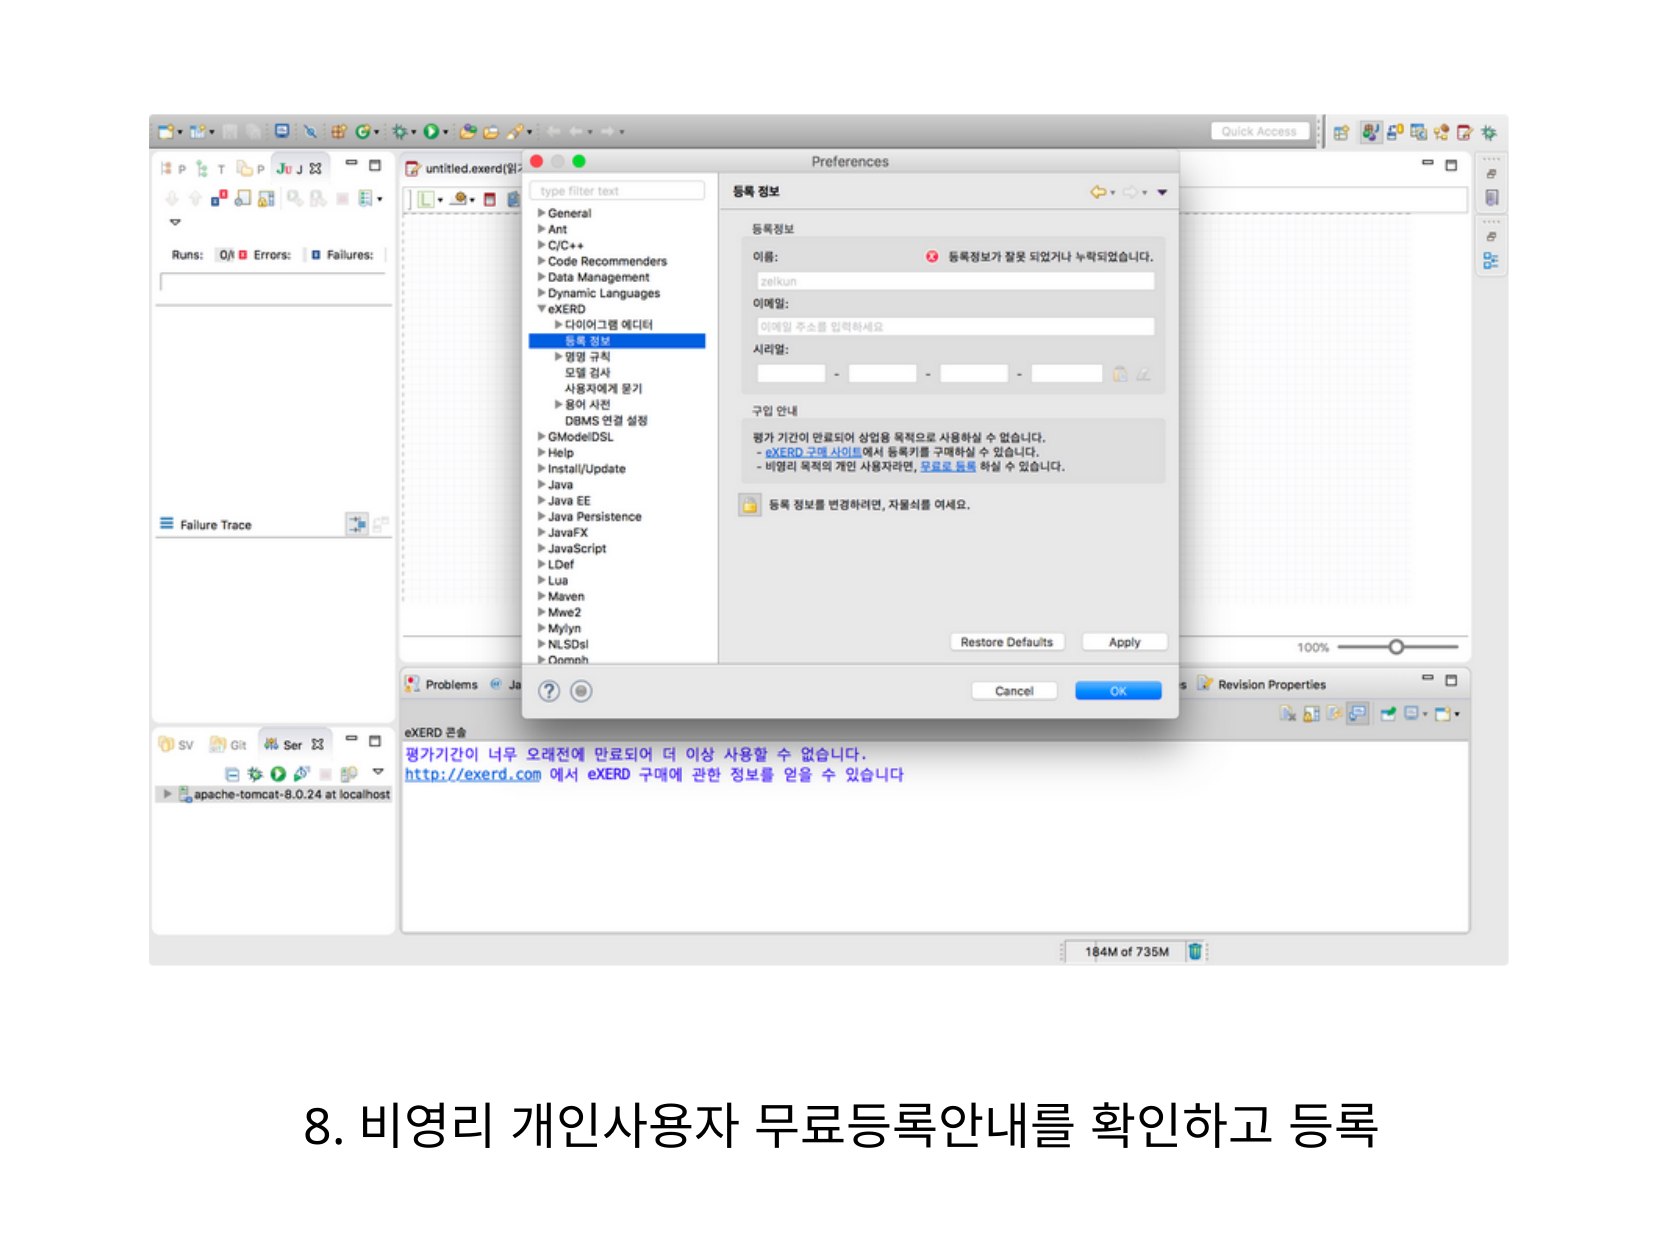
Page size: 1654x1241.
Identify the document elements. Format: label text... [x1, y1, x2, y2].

title 8. 비영리 개인사용자 무료등록안내를 확인하고 등록 [86, 1005, 1575, 1222]
picture [149, 113, 1512, 969]
